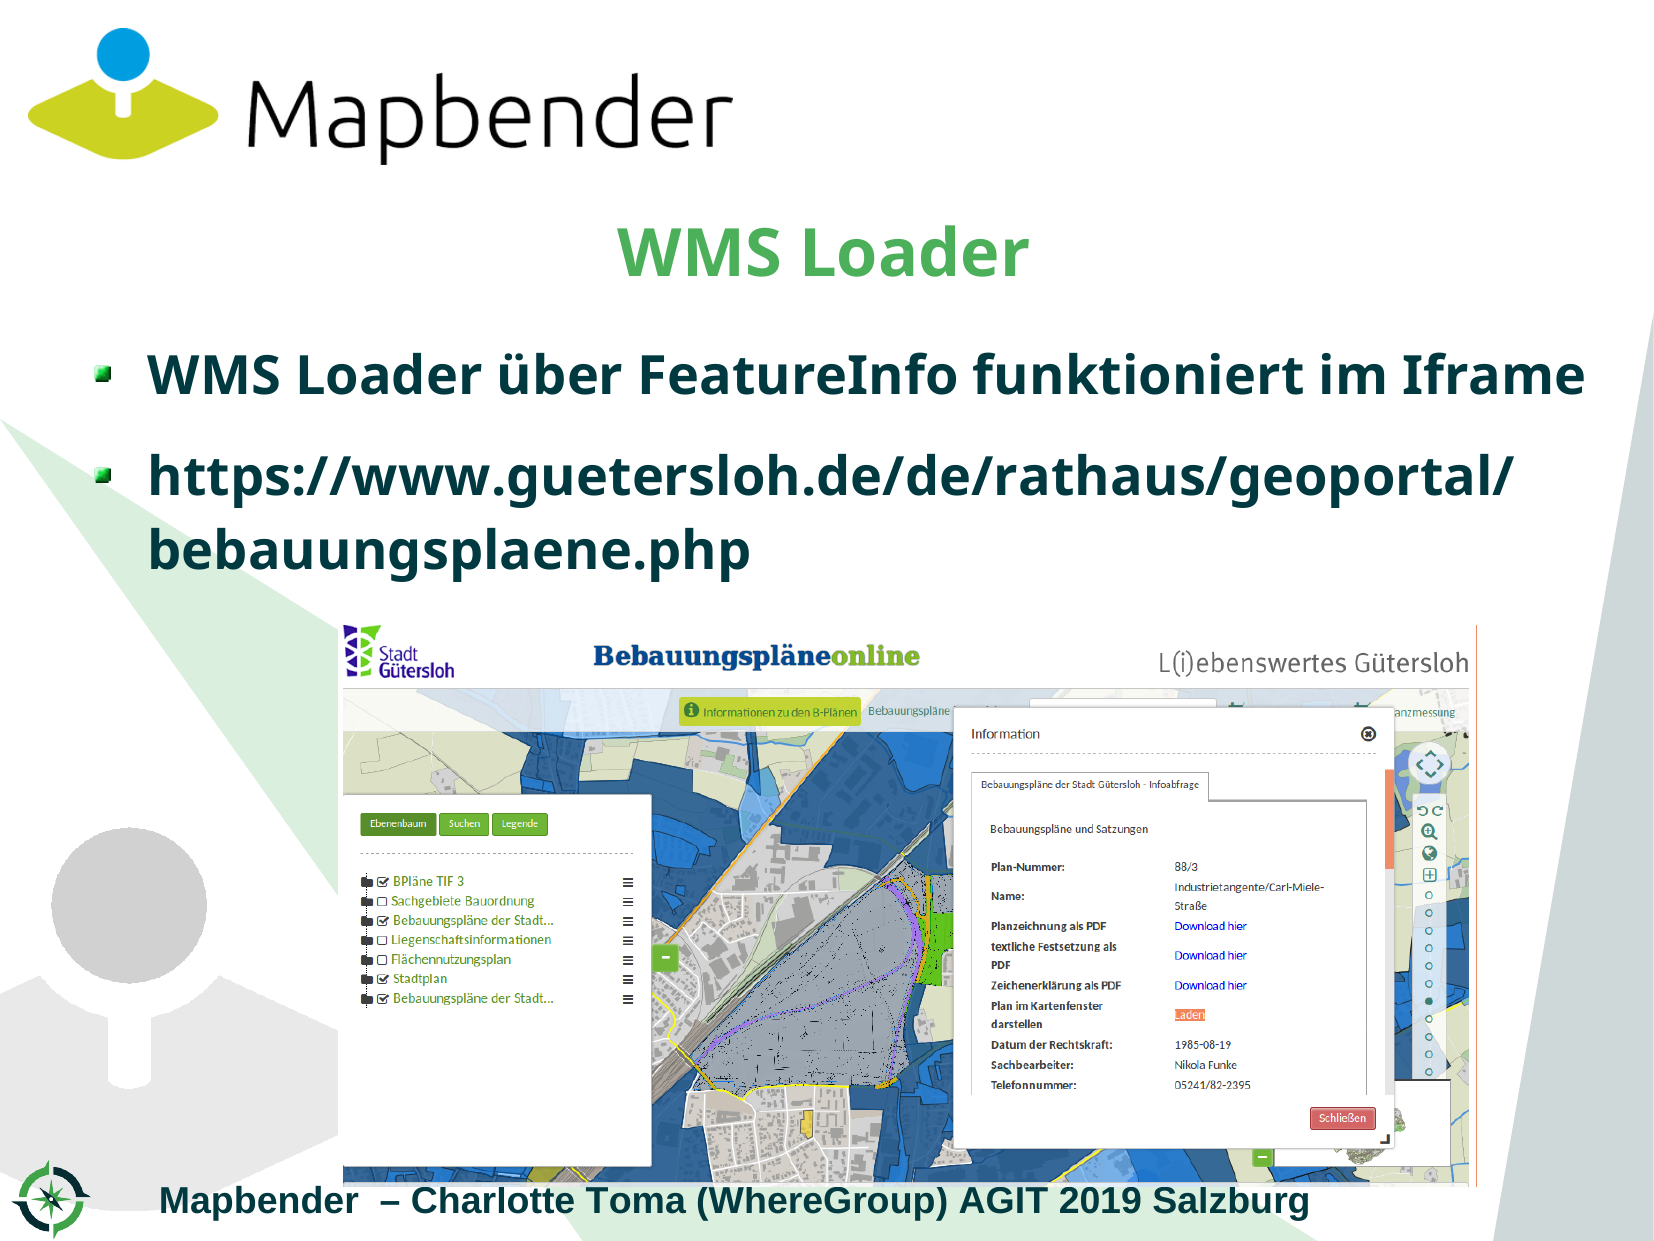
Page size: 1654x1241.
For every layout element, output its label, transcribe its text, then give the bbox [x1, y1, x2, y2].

picture [338, 625, 1477, 1188]
list WMS Loader über FeatureInfo funktioniert im Iframe https://www.guetersloh.de/de/rathaus/geoportal/bebauungsplaene.php [76, 336, 1599, 1156]
picture [10, 1158, 92, 1240]
picture [28, 28, 733, 165]
title WMS Loader [76, 177, 1565, 325]
